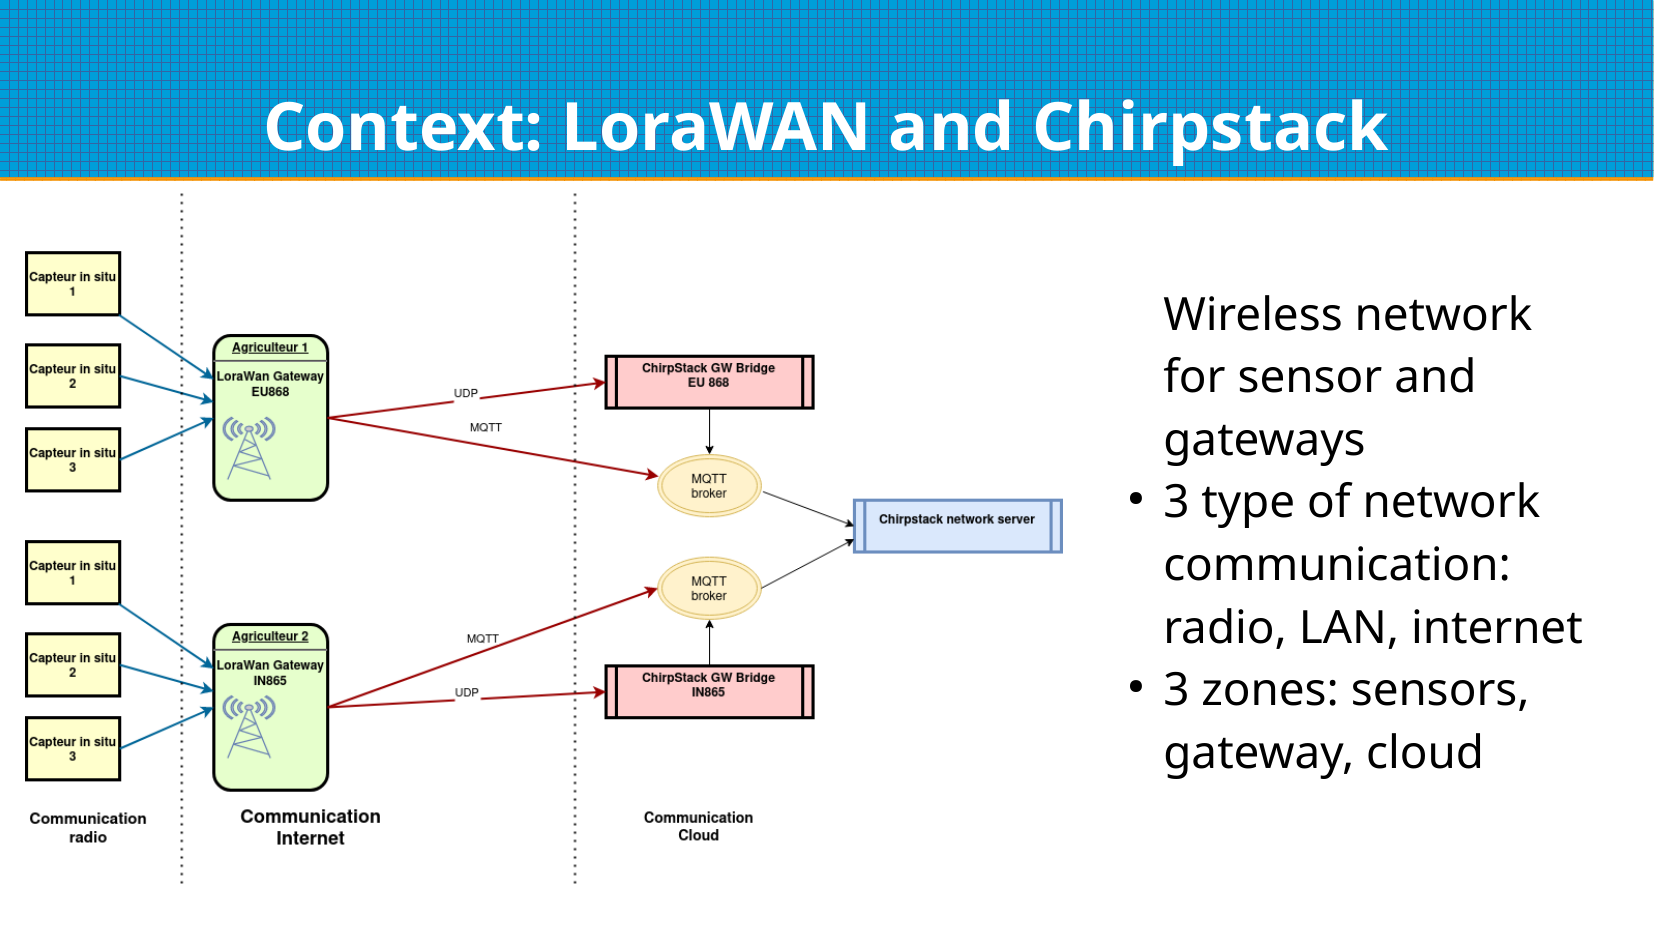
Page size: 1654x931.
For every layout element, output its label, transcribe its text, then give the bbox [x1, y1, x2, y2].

title Context: LoraWAN and Chirpstack [82, 14, 1571, 171]
picture [25, 188, 1063, 886]
text_box Wireless network for sensor and gateways 3 type of network communication: radio, LAN, internet 3 zones: sensors, gateway, cloud [1122, 285, 1595, 778]
